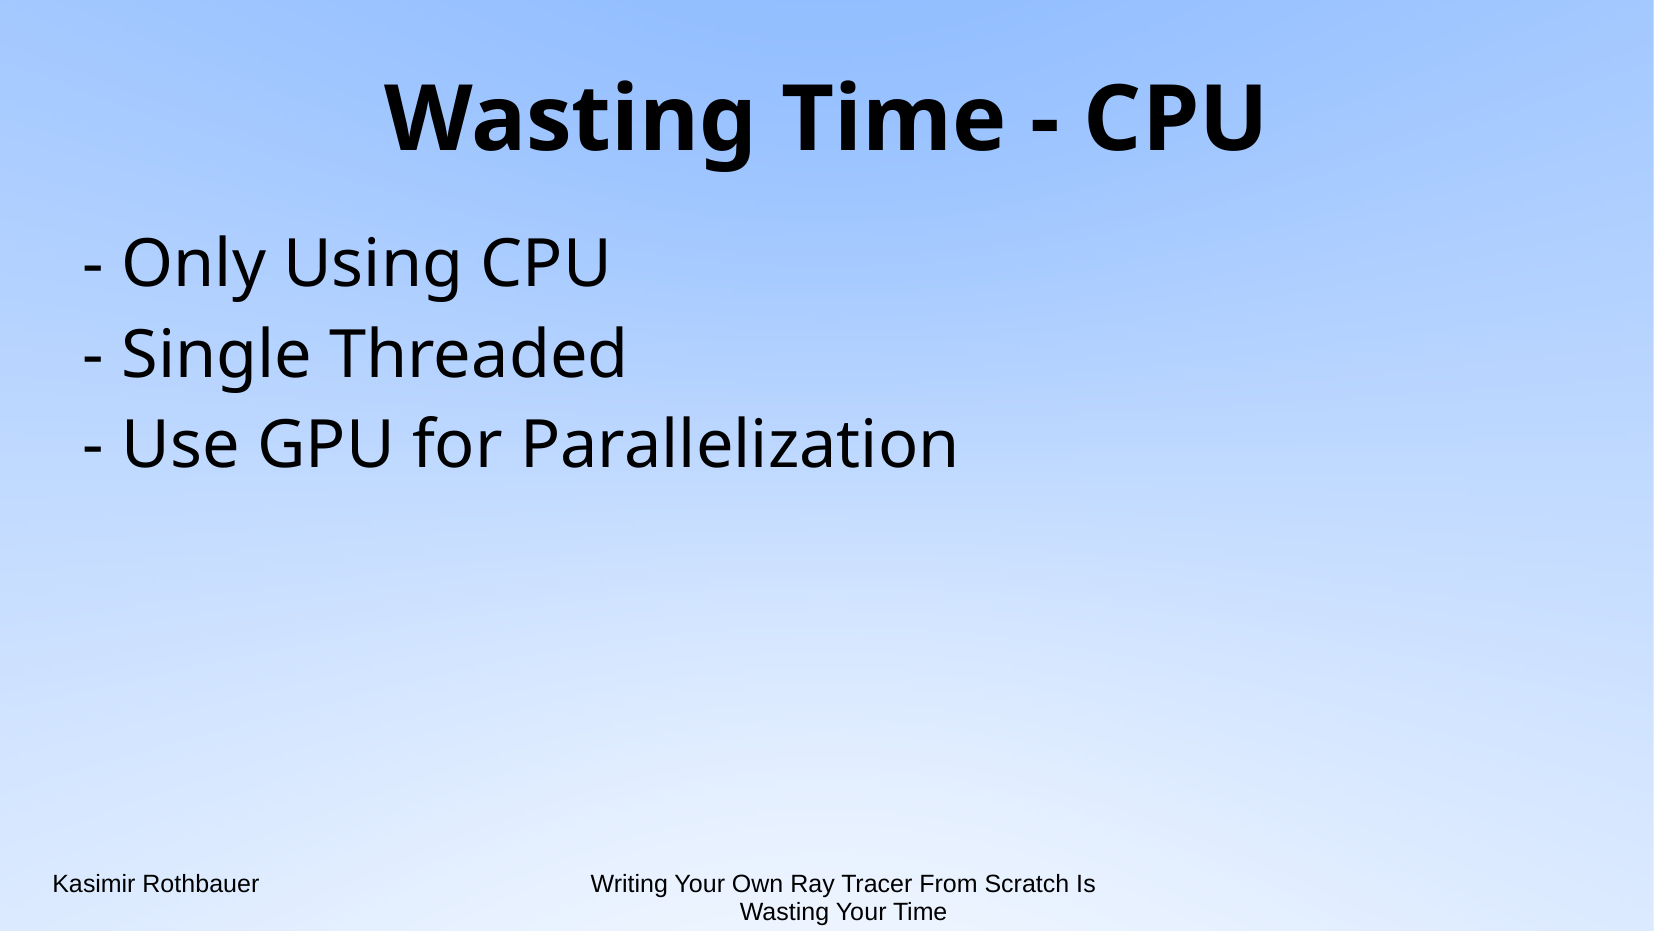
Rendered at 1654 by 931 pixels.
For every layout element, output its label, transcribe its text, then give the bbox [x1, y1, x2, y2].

text_box - Only Using CPU - Single Threaded - Use GPU for Parallelization [82, 215, 1571, 755]
picture [0, 0, 1654, 931]
text_box Writing Your Own Ray Tracer From Scratch Is Wasting Your Time [562, 862, 1126, 931]
title Wasting Time - CPU [82, 37, 1571, 193]
text_box Kasimir Rothbauer [37, 862, 413, 906]
